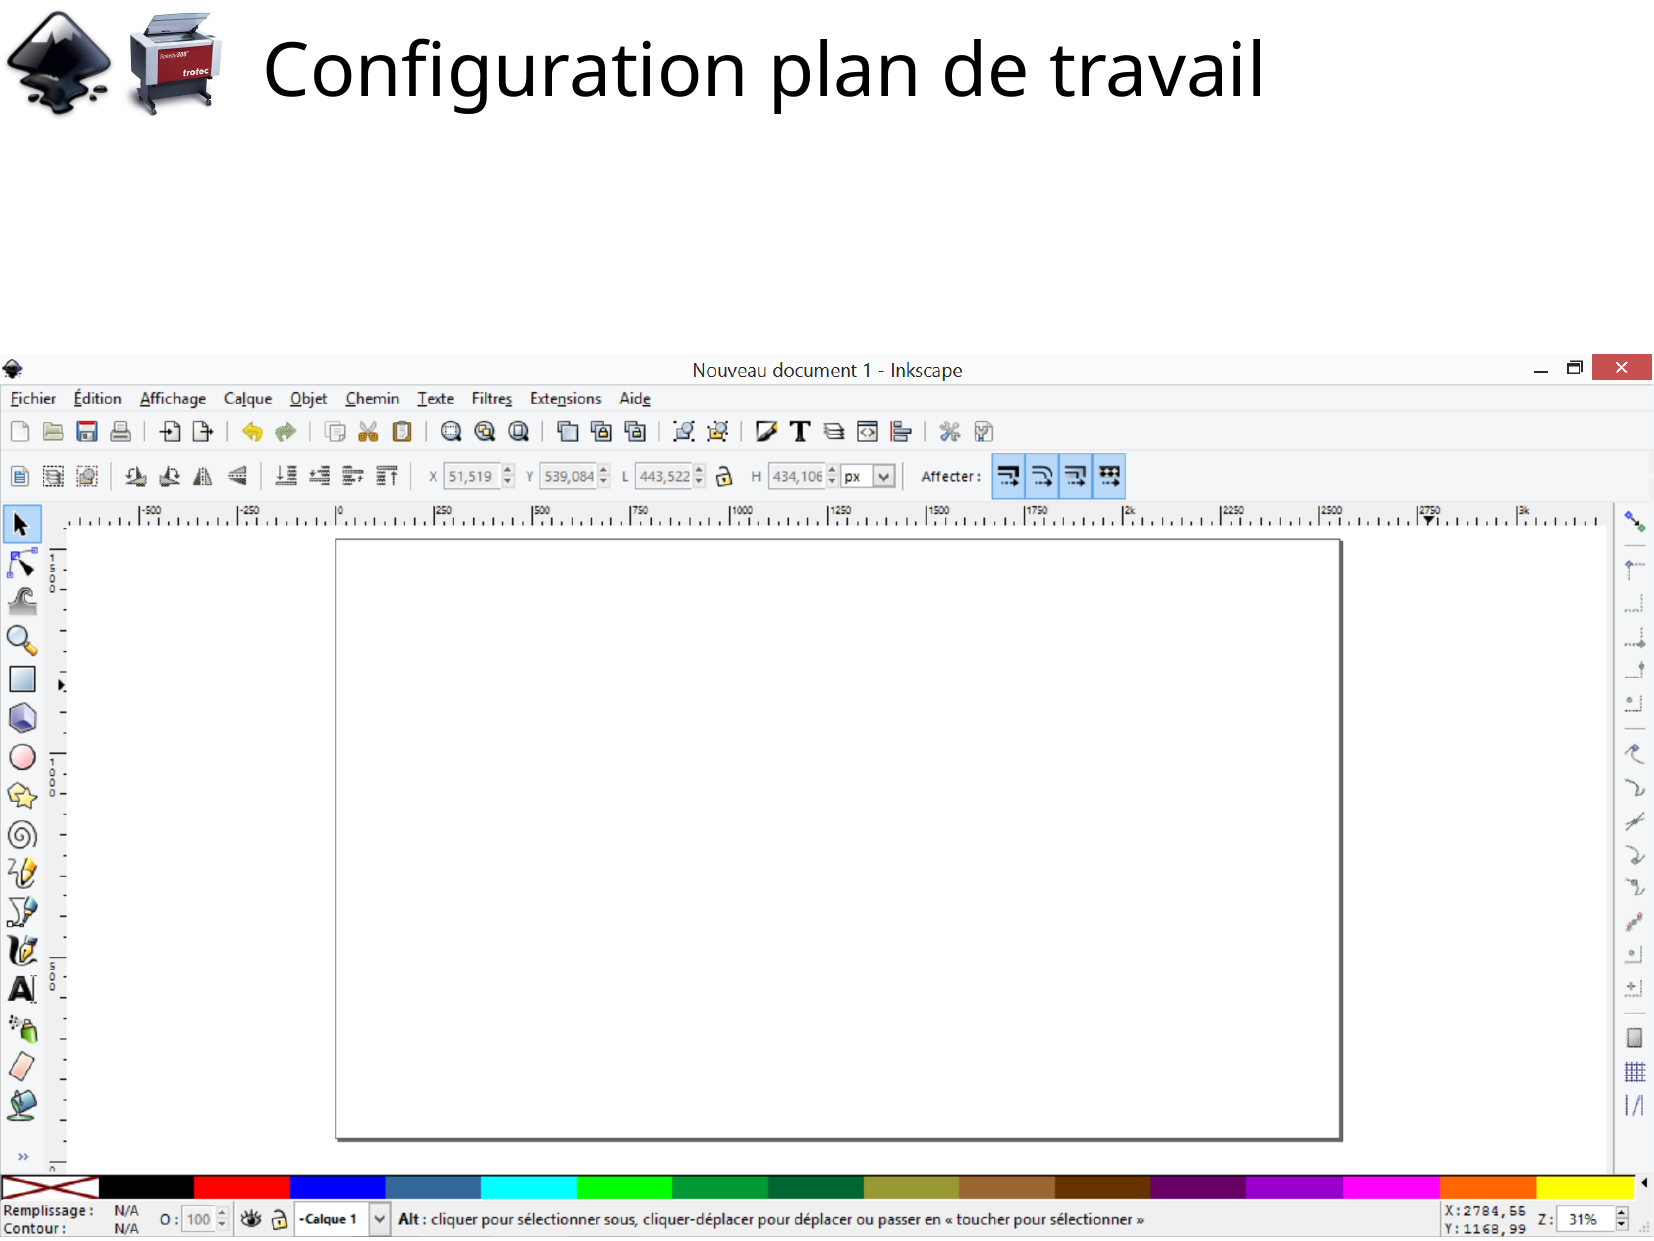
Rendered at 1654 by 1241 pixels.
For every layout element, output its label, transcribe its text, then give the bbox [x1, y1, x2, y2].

picture [0, 5, 233, 125]
picture [0, 354, 1654, 1237]
text_box Configuration plan de travail [248, 9, 1074, 120]
